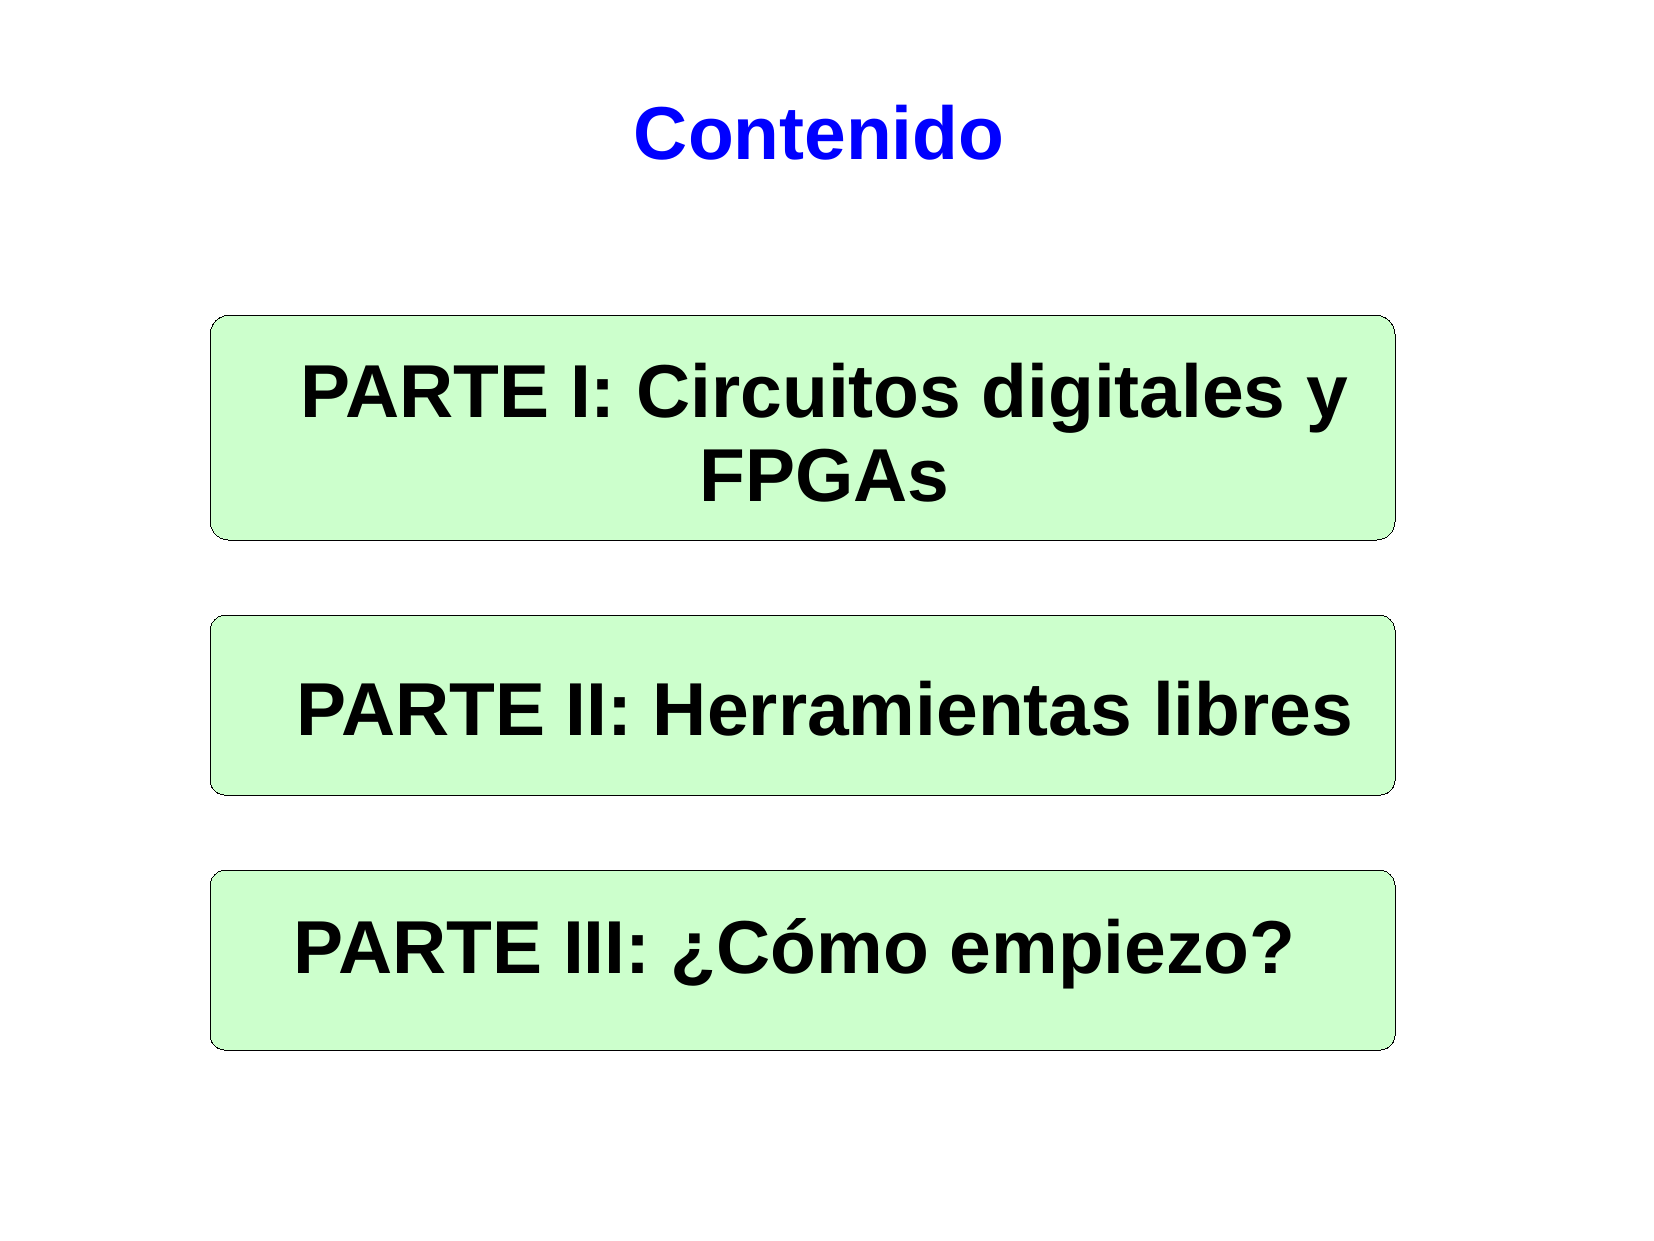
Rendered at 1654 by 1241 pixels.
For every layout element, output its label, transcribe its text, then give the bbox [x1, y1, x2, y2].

text_box PARTE I: Circuitos digitales y FPGAs [225, 342, 1426, 526]
text_box [210, 1006, 1396, 1051]
title Contenido [75, 30, 1564, 238]
text_box [210, 615, 1396, 796]
text_box PARTE II: Herramientas libres [225, 660, 1426, 767]
text_box [210, 315, 1396, 541]
text_box PARTE III: ¿Cómo empiezo? [195, 898, 1396, 1006]
text_box [210, 870, 1396, 898]
